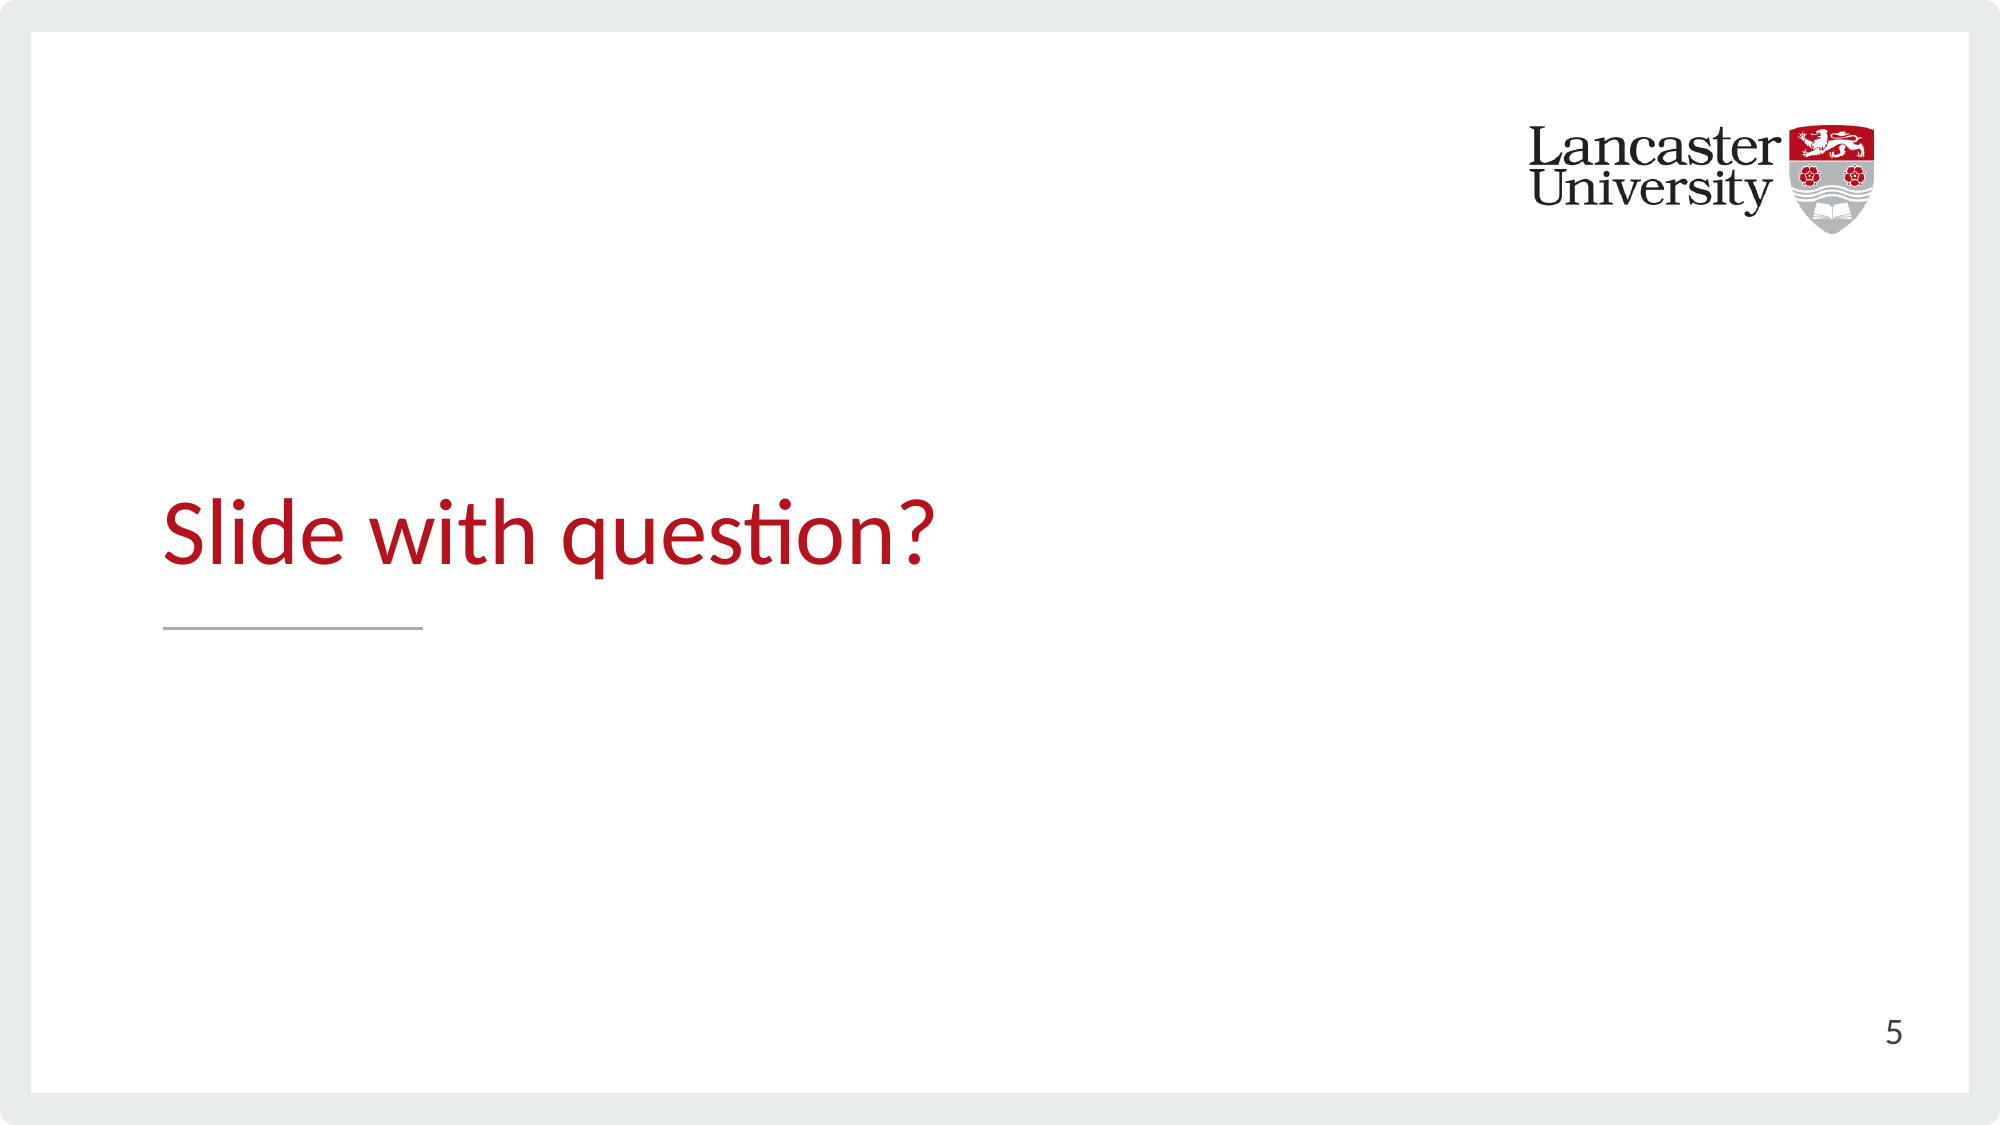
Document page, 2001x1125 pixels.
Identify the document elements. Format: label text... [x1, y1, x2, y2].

title Slide with question? [147, 361, 1774, 592]
slide_number <number> [1468, 999, 1919, 1060]
